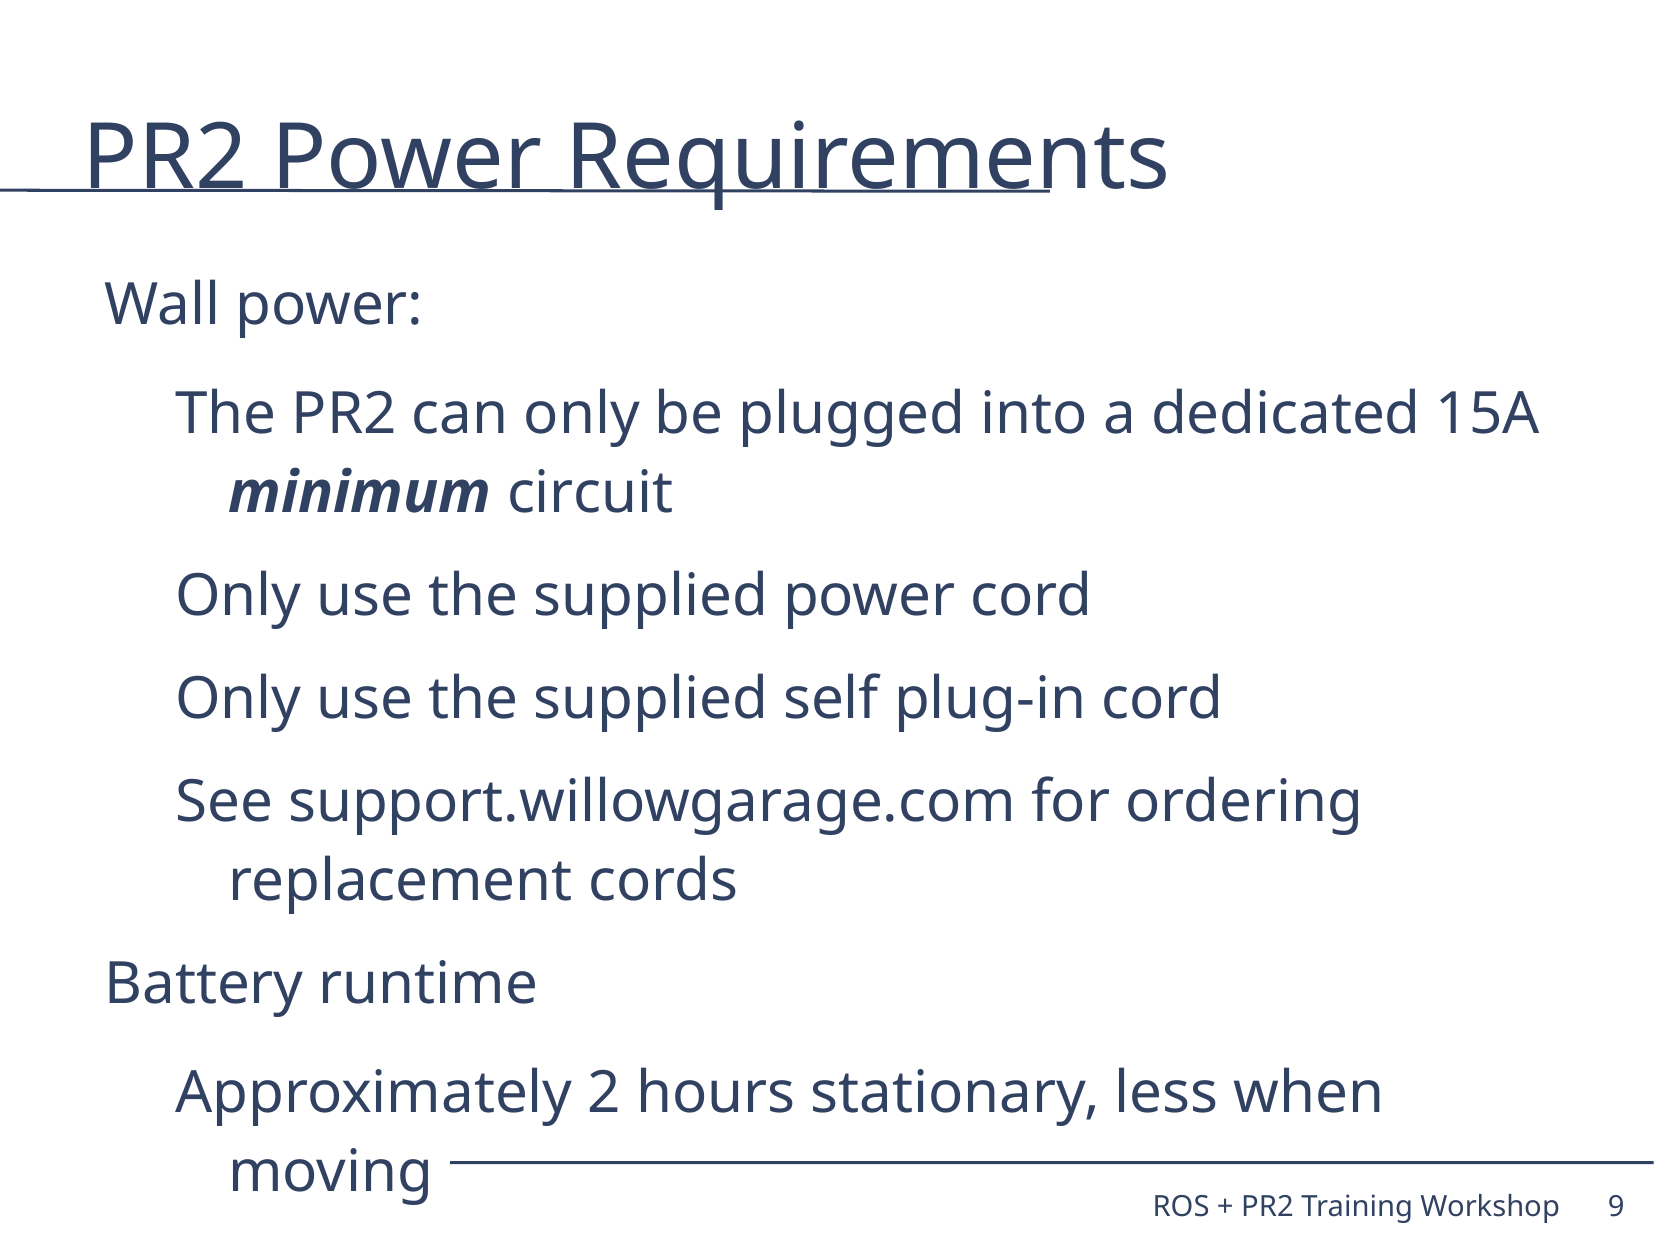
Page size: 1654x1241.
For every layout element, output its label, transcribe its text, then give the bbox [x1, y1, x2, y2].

title PR2 Power Requirements [82, 56, 1571, 250]
list Wall power: The PR2 can only be plugged into a dedicated 15A minimum circuit Only use the supplied power cord Only use the supplied self plug-in cord See support.willowgarage.com for ordering replacement cords Battery runtime Approximately 2 hours stationary, less when moving [86, 262, 1576, 1126]
